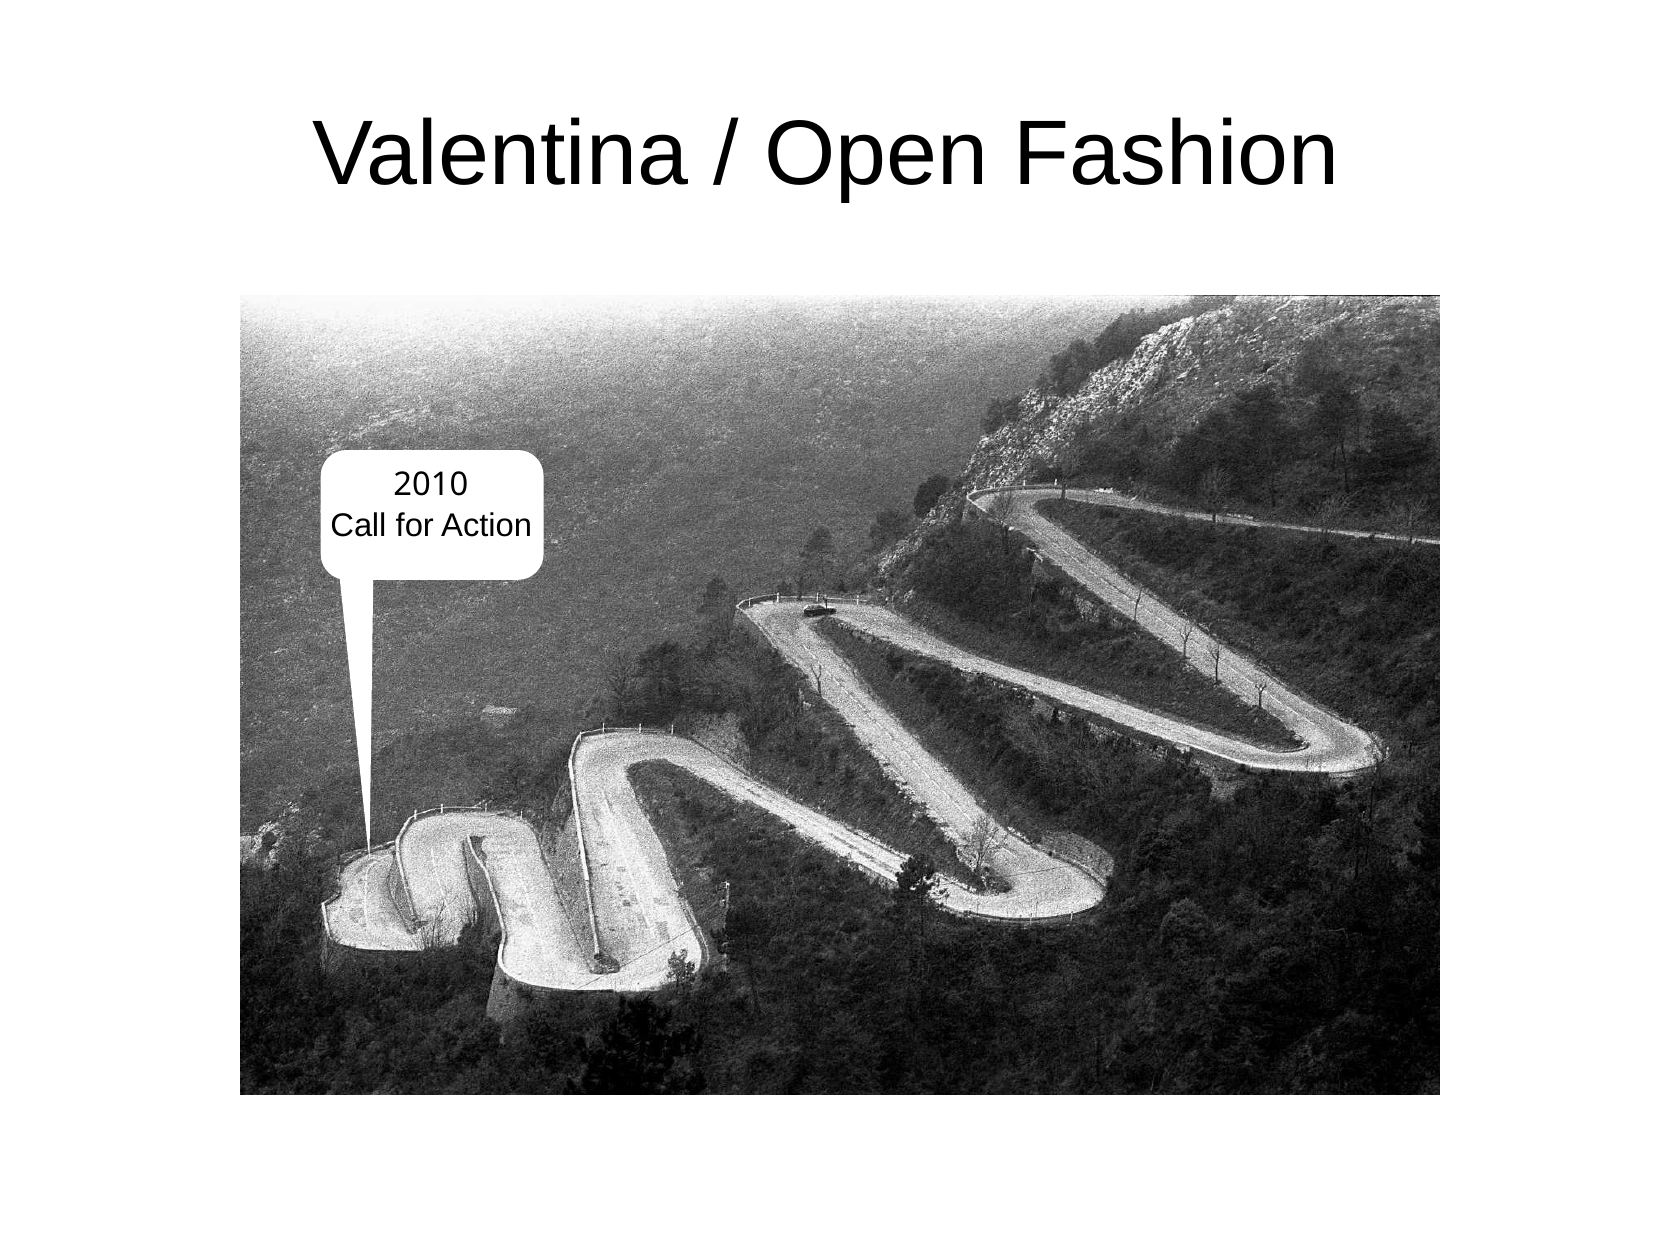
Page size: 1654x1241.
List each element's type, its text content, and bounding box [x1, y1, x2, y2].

title Valentina / Open Fashion [82, 49, 1571, 257]
picture [240, 295, 1441, 1096]
